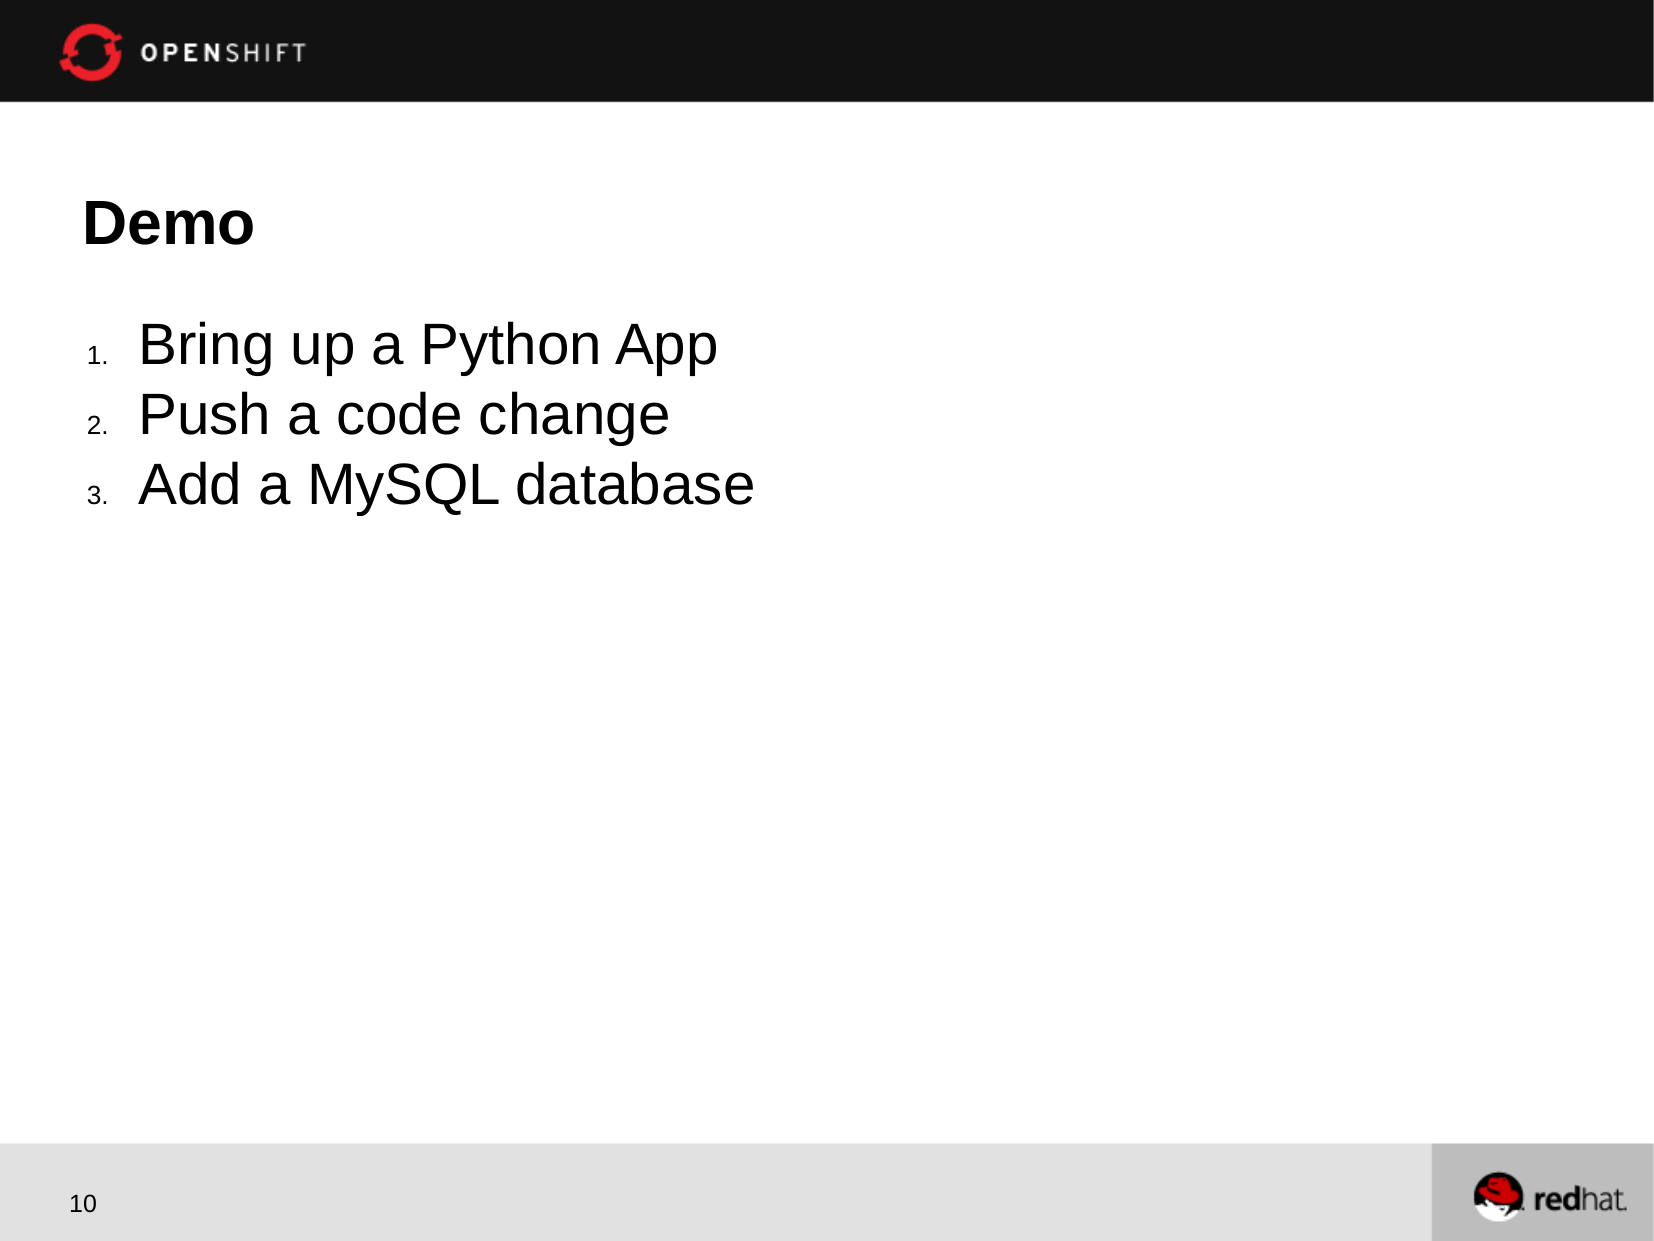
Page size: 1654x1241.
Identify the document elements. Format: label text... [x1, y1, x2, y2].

picture [0, 0, 1654, 1241]
text_box Bring up a Python App Push a code change Add a MySQL database [86, 302, 1575, 1096]
text_box Demo [82, 130, 1571, 318]
